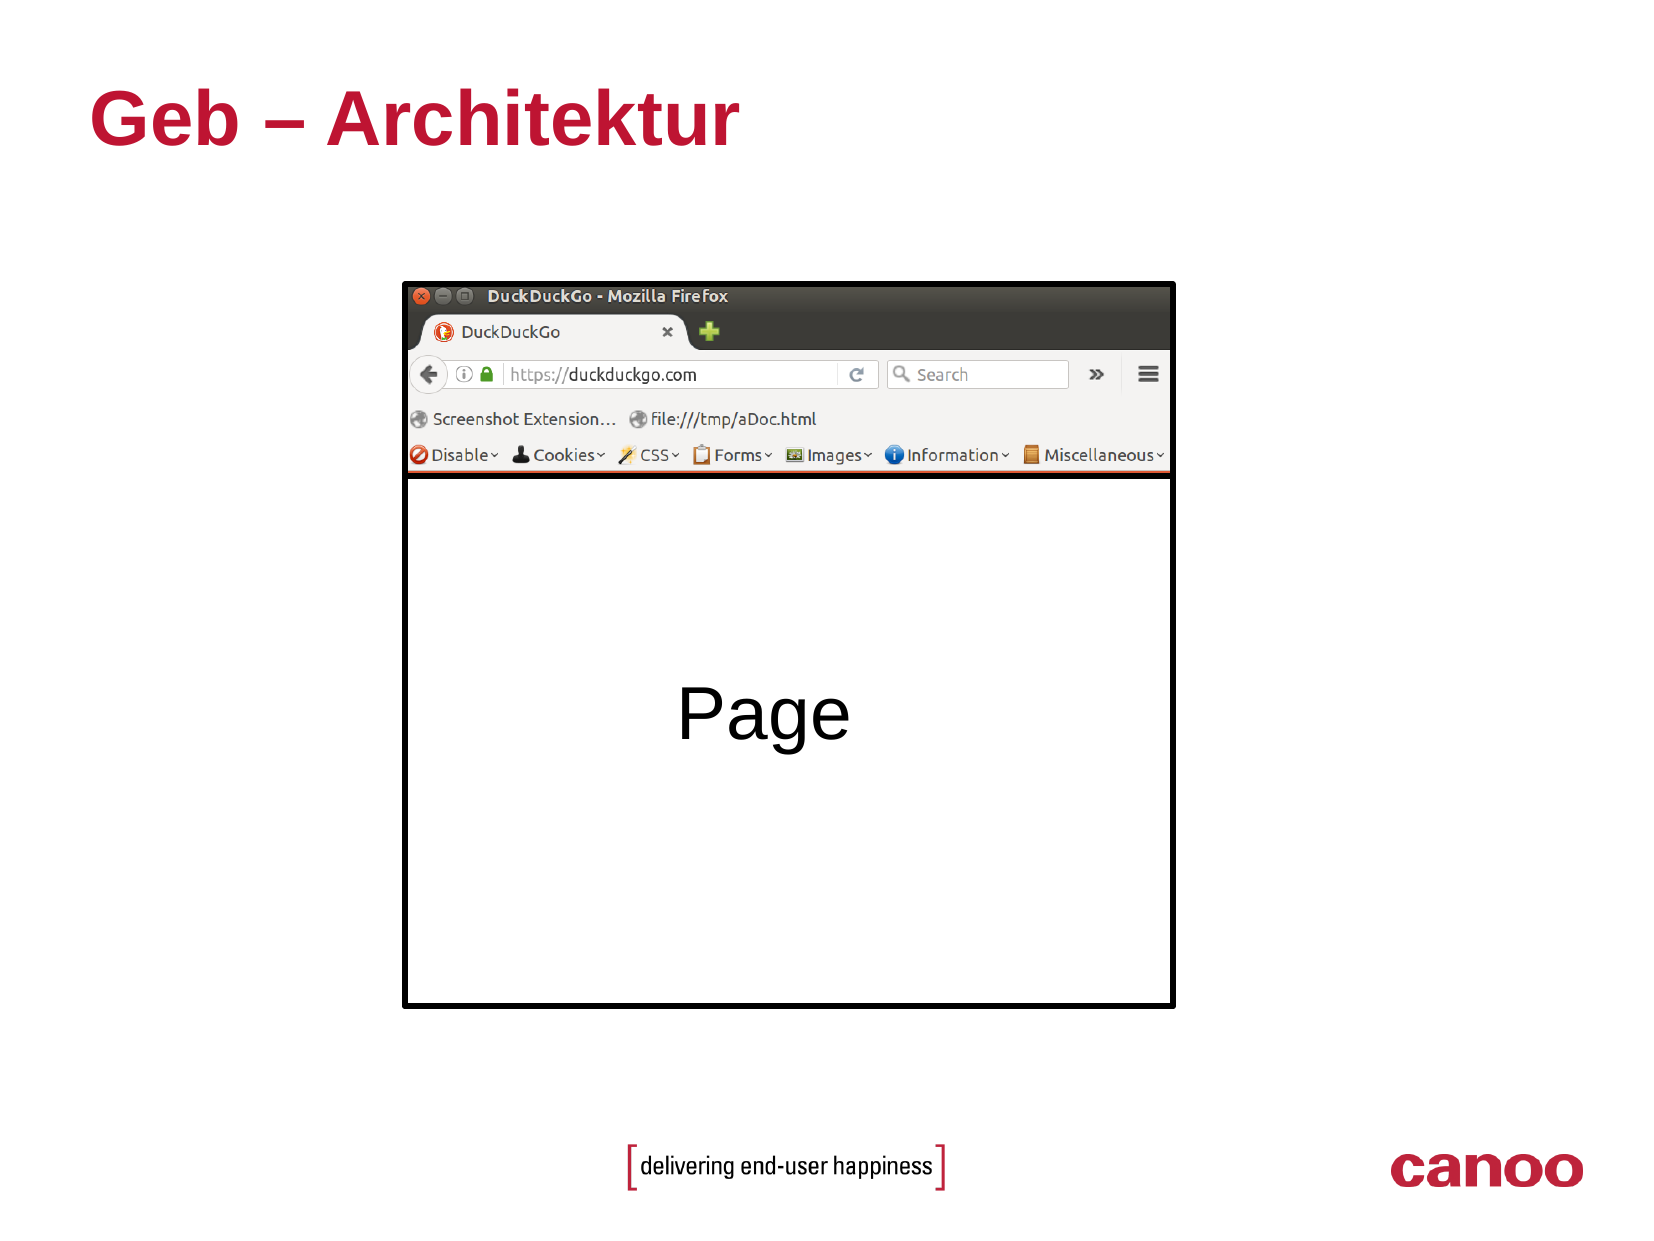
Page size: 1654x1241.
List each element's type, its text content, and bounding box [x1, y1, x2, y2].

text_box [408, 475, 1170, 1003]
title Geb – Architektur [75, 60, 1591, 181]
list Page [661, 656, 993, 765]
picture [1391, 1154, 1583, 1187]
picture [621, 1140, 951, 1194]
picture [408, 287, 1170, 475]
